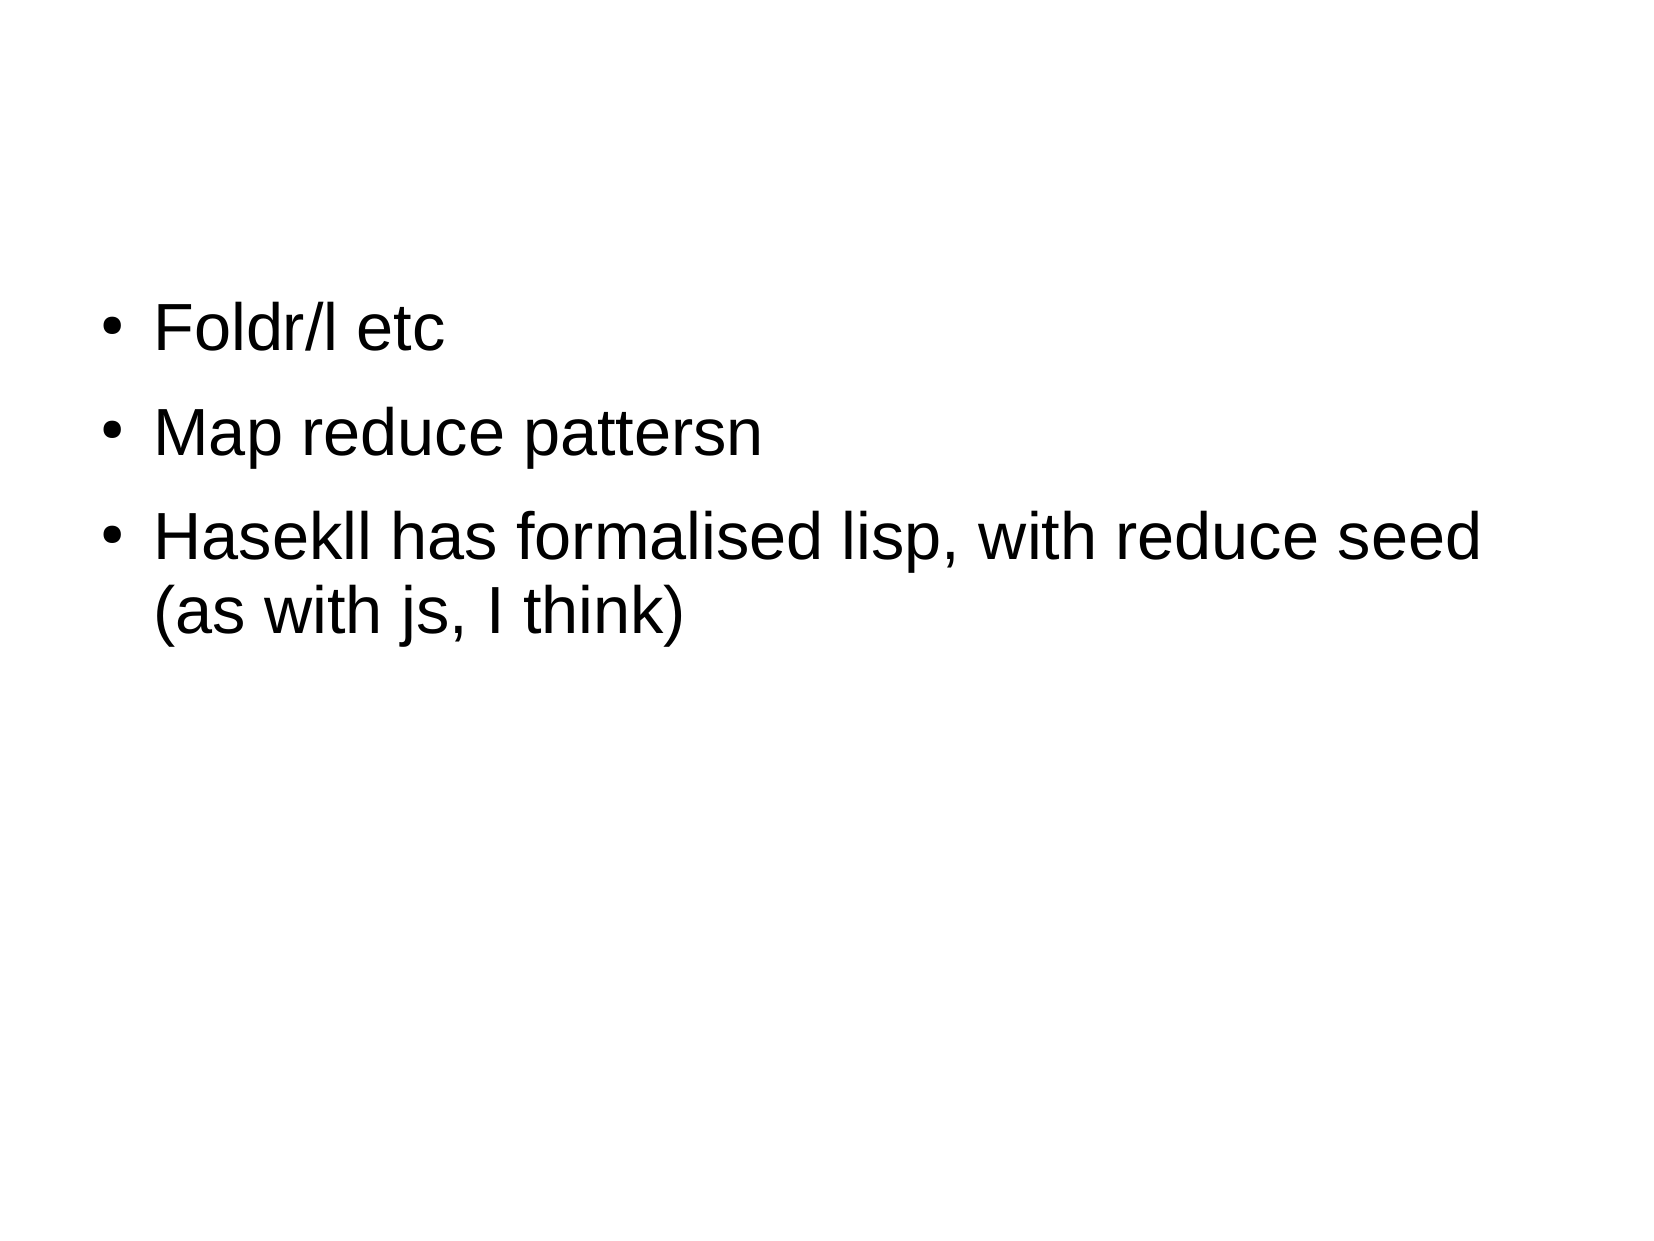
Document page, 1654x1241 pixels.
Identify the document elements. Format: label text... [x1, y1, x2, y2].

list Foldr/l etc Map reduce pattersn Hasekll has formalised lisp, with reduce seed (as with js, I think) [82, 290, 1571, 1010]
